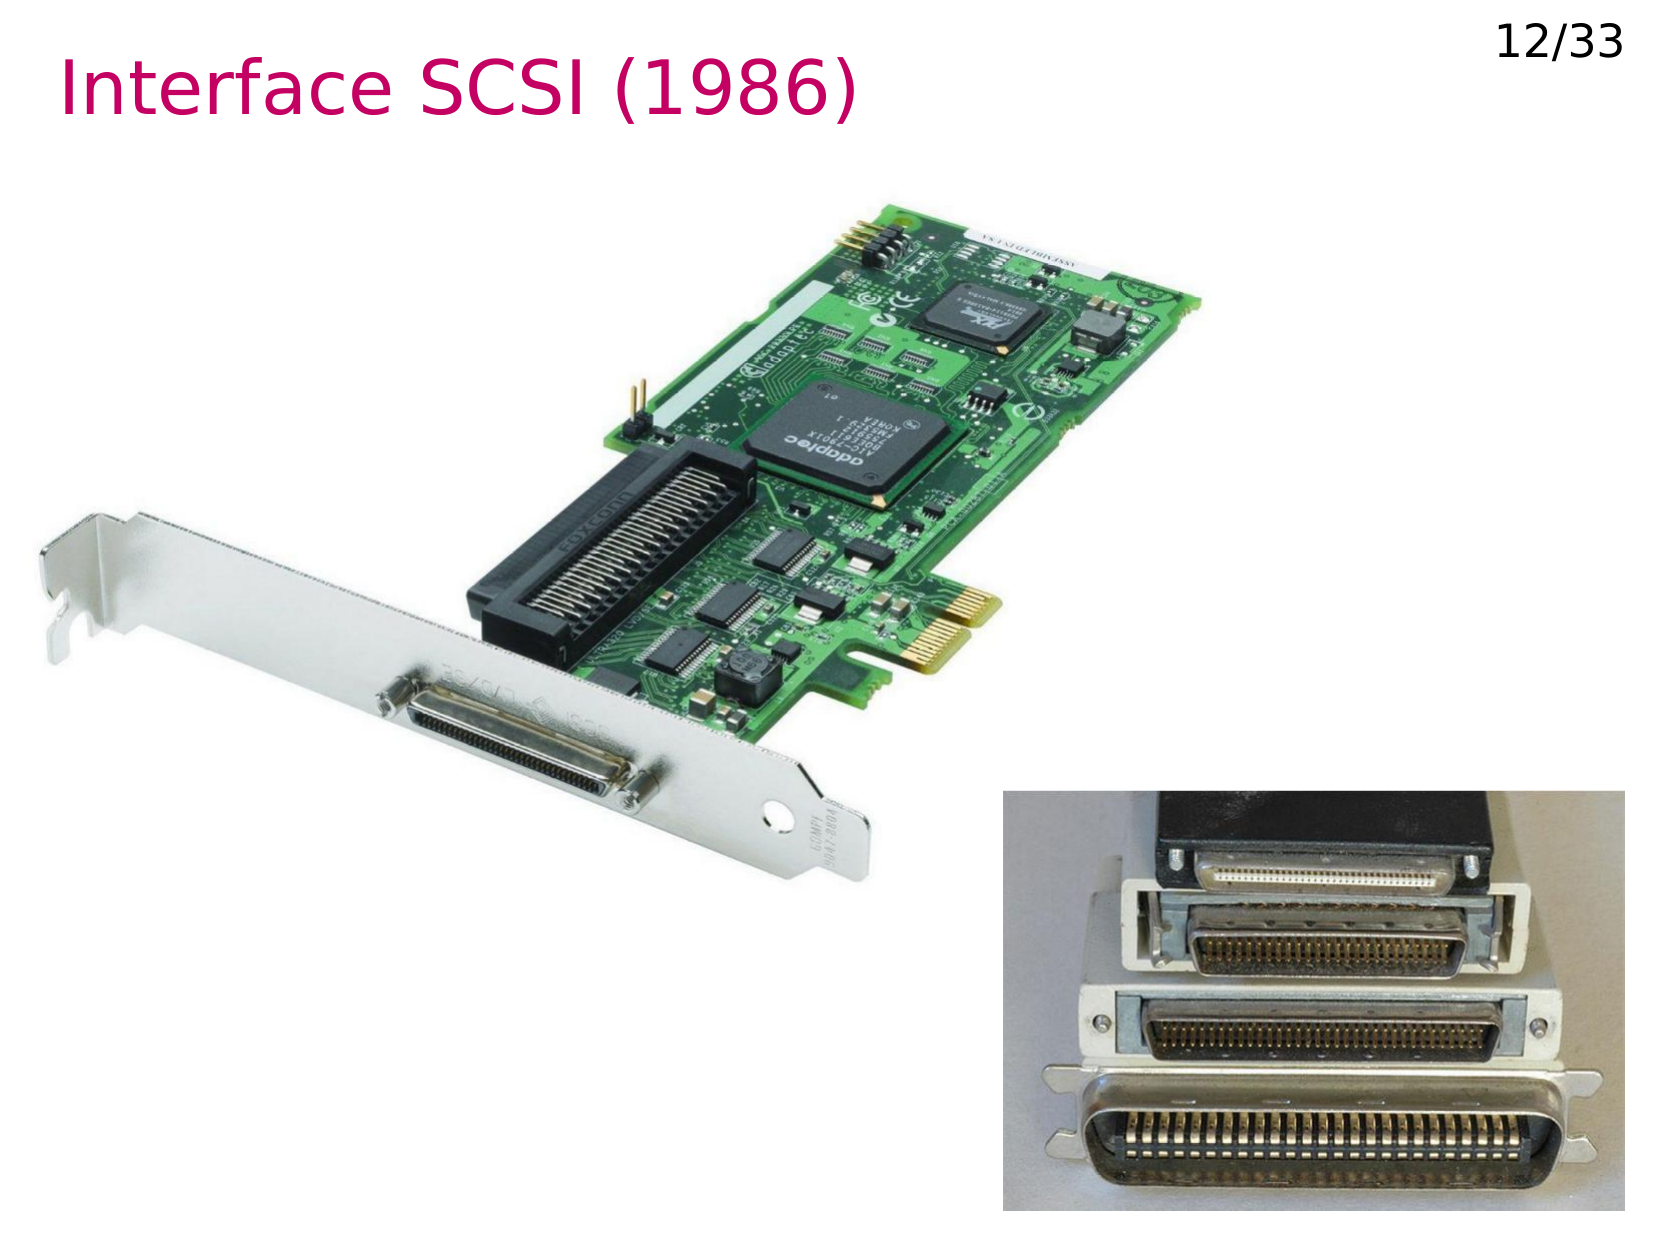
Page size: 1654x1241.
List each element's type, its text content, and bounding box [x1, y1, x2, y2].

picture [0, 137, 1625, 1211]
title Interface SCSI (1986) [59, 29, 1625, 148]
